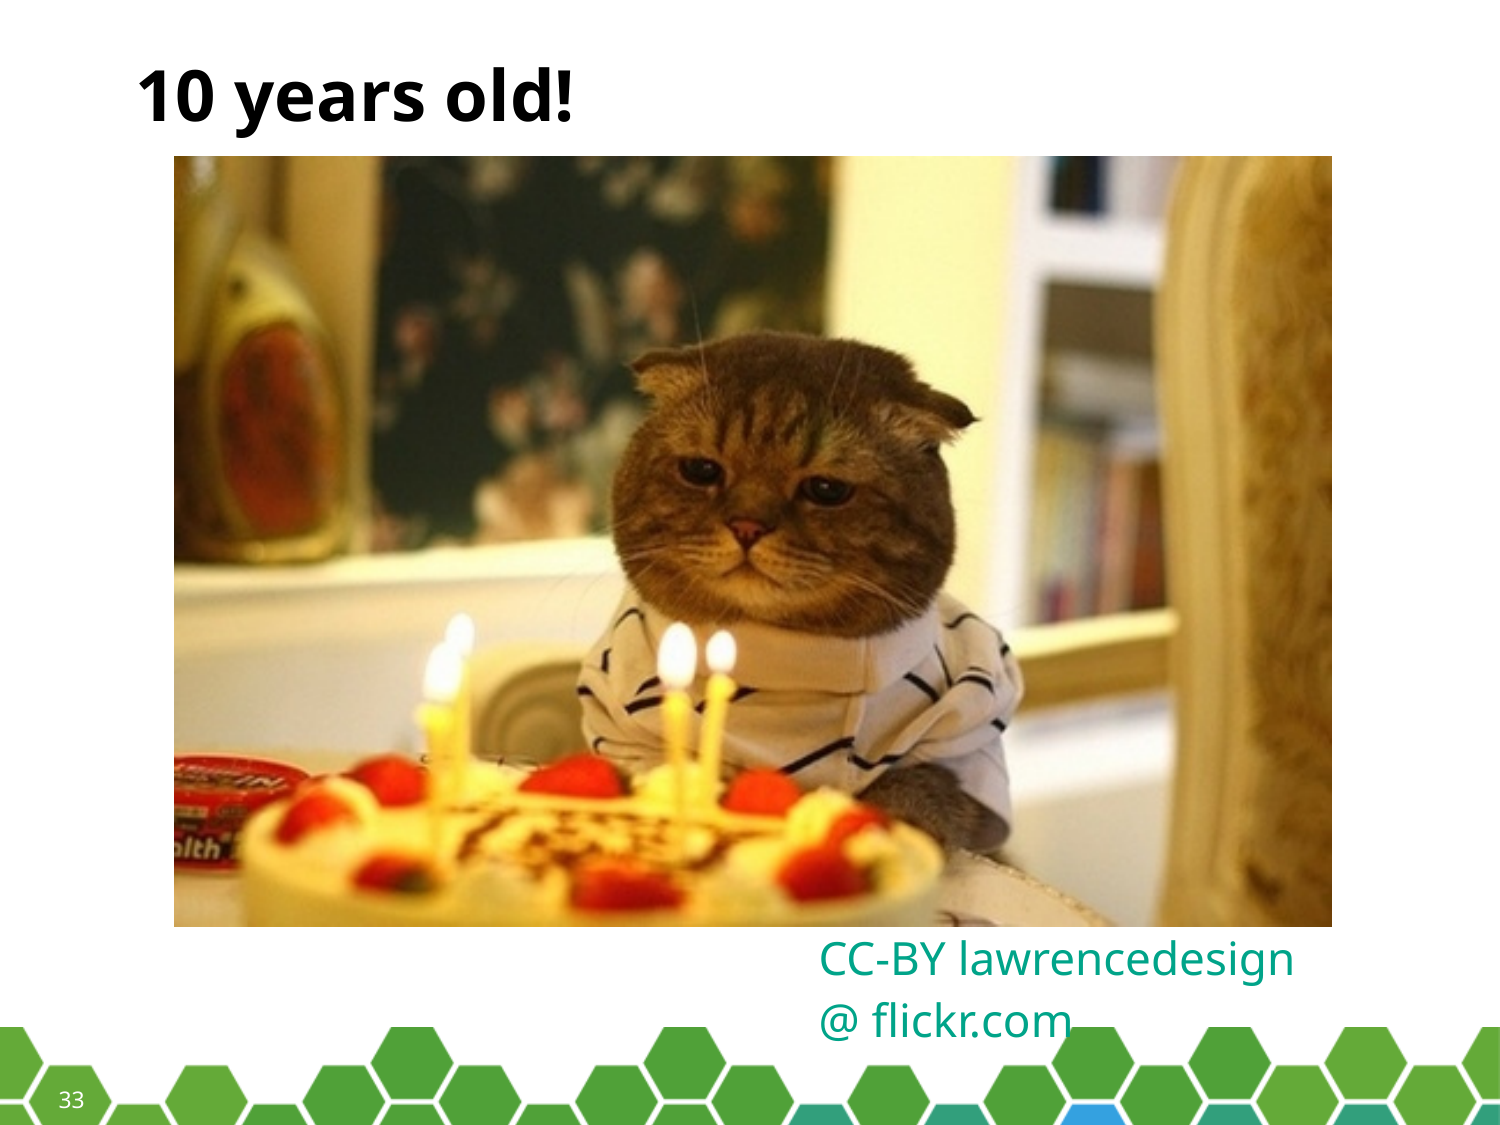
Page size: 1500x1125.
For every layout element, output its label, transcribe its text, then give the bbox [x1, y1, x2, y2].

list CC-BY lawrencedesign @ flickr.com [790, 926, 1332, 991]
picture [1009, 1027, 1023, 1034]
title 10 years old! [135, 12, 1372, 175]
picture [174, 156, 1332, 927]
picture [0, 1027, 1500, 1125]
